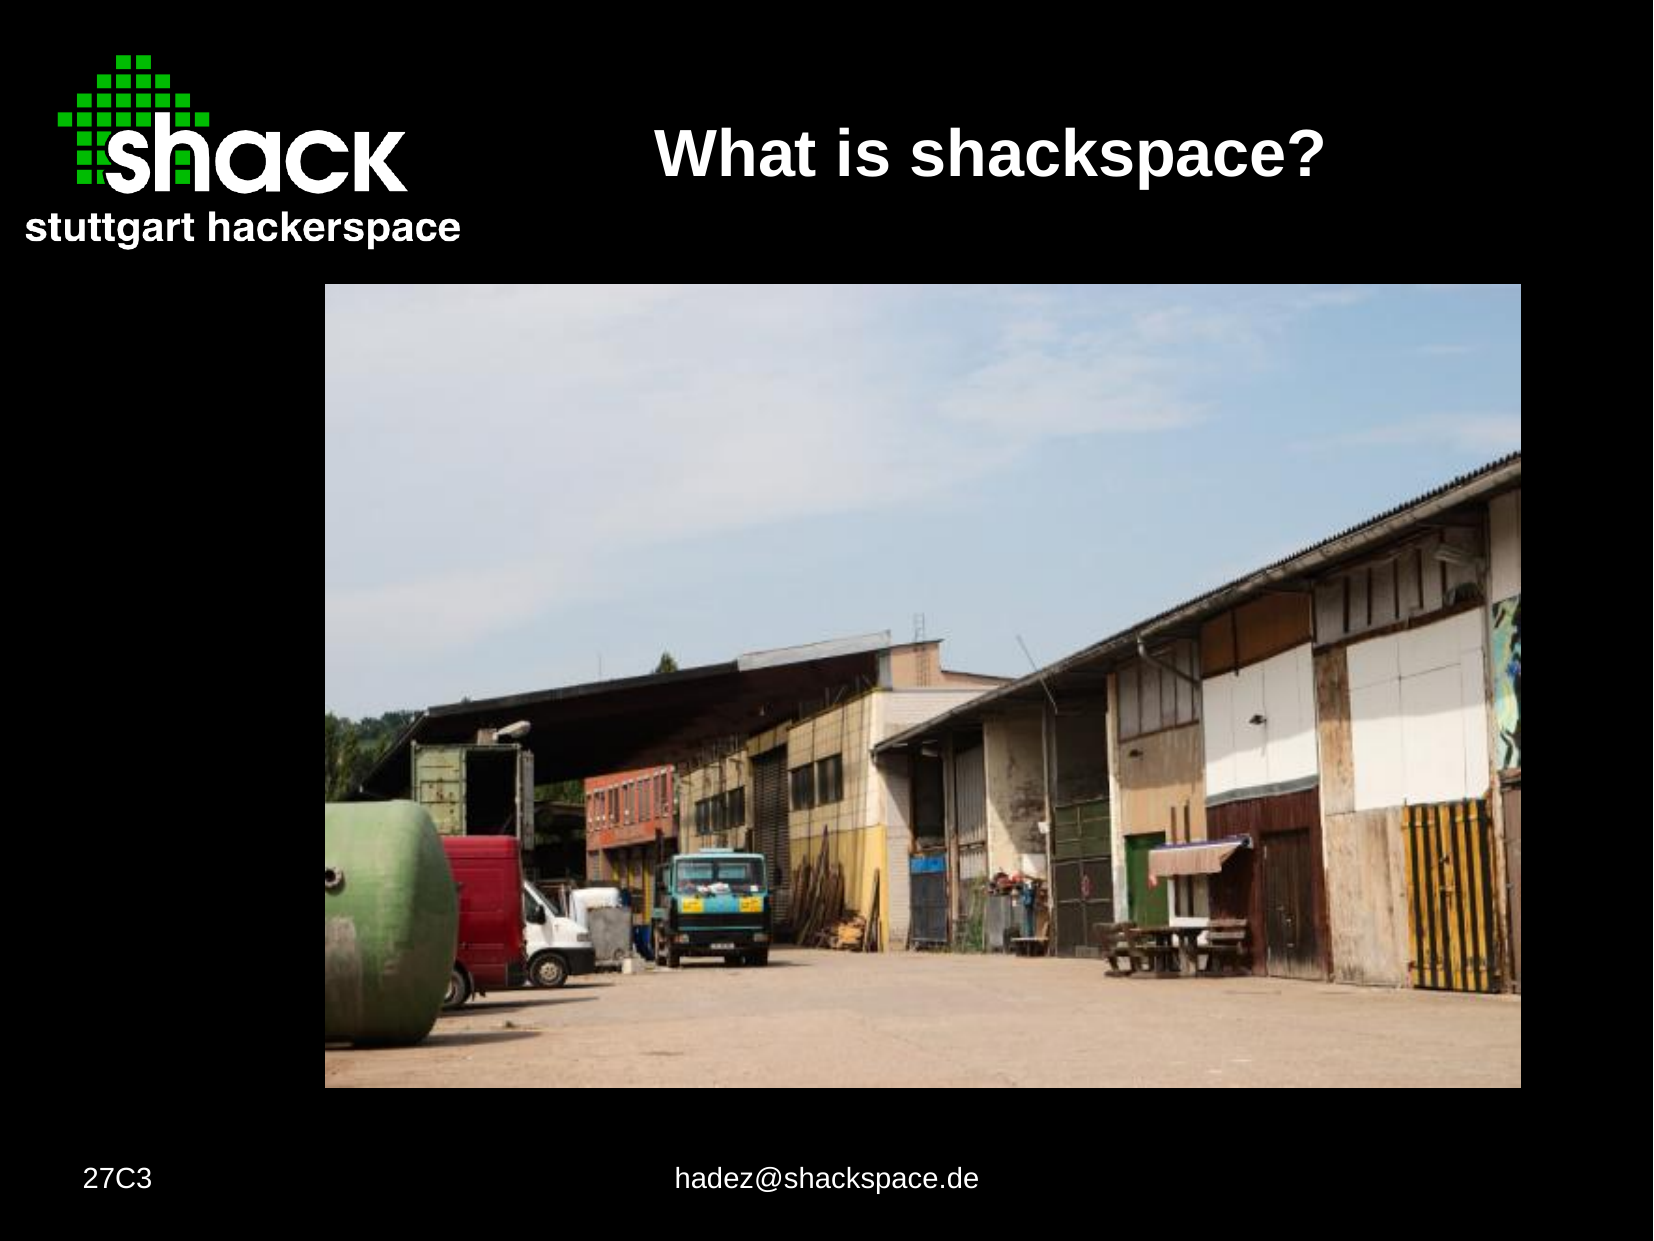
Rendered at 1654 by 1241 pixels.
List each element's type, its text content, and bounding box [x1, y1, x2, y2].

picture [325, 284, 1521, 1088]
title What is shackspace? [412, 49, 1571, 257]
picture [8, 47, 477, 257]
